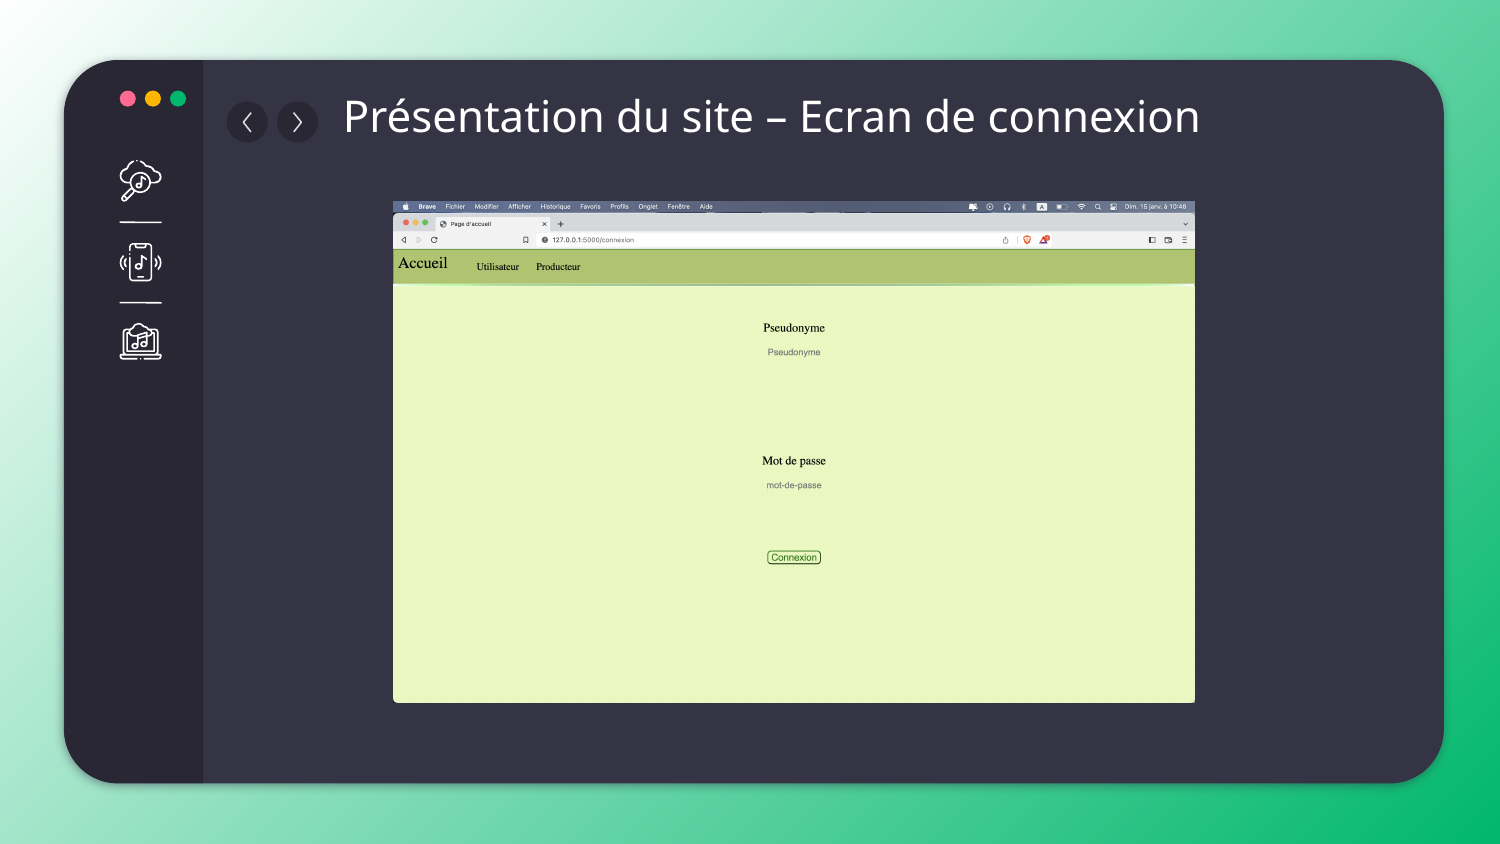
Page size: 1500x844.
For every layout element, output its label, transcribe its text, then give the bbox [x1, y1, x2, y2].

text_box [119, 255, 127, 271]
text_box [226, 101, 268, 143]
text_box [119, 160, 162, 202]
text_box [154, 255, 162, 271]
text_box [134, 254, 148, 270]
title Présentation du site – Ecran de connexion [327, 88, 1382, 190]
text_box [129, 243, 153, 282]
picture [393, 201, 1195, 703]
text_box [119, 90, 136, 107]
text_box [144, 90, 161, 107]
text_box [119, 322, 162, 360]
text_box [276, 101, 318, 143]
text_box [169, 90, 187, 107]
